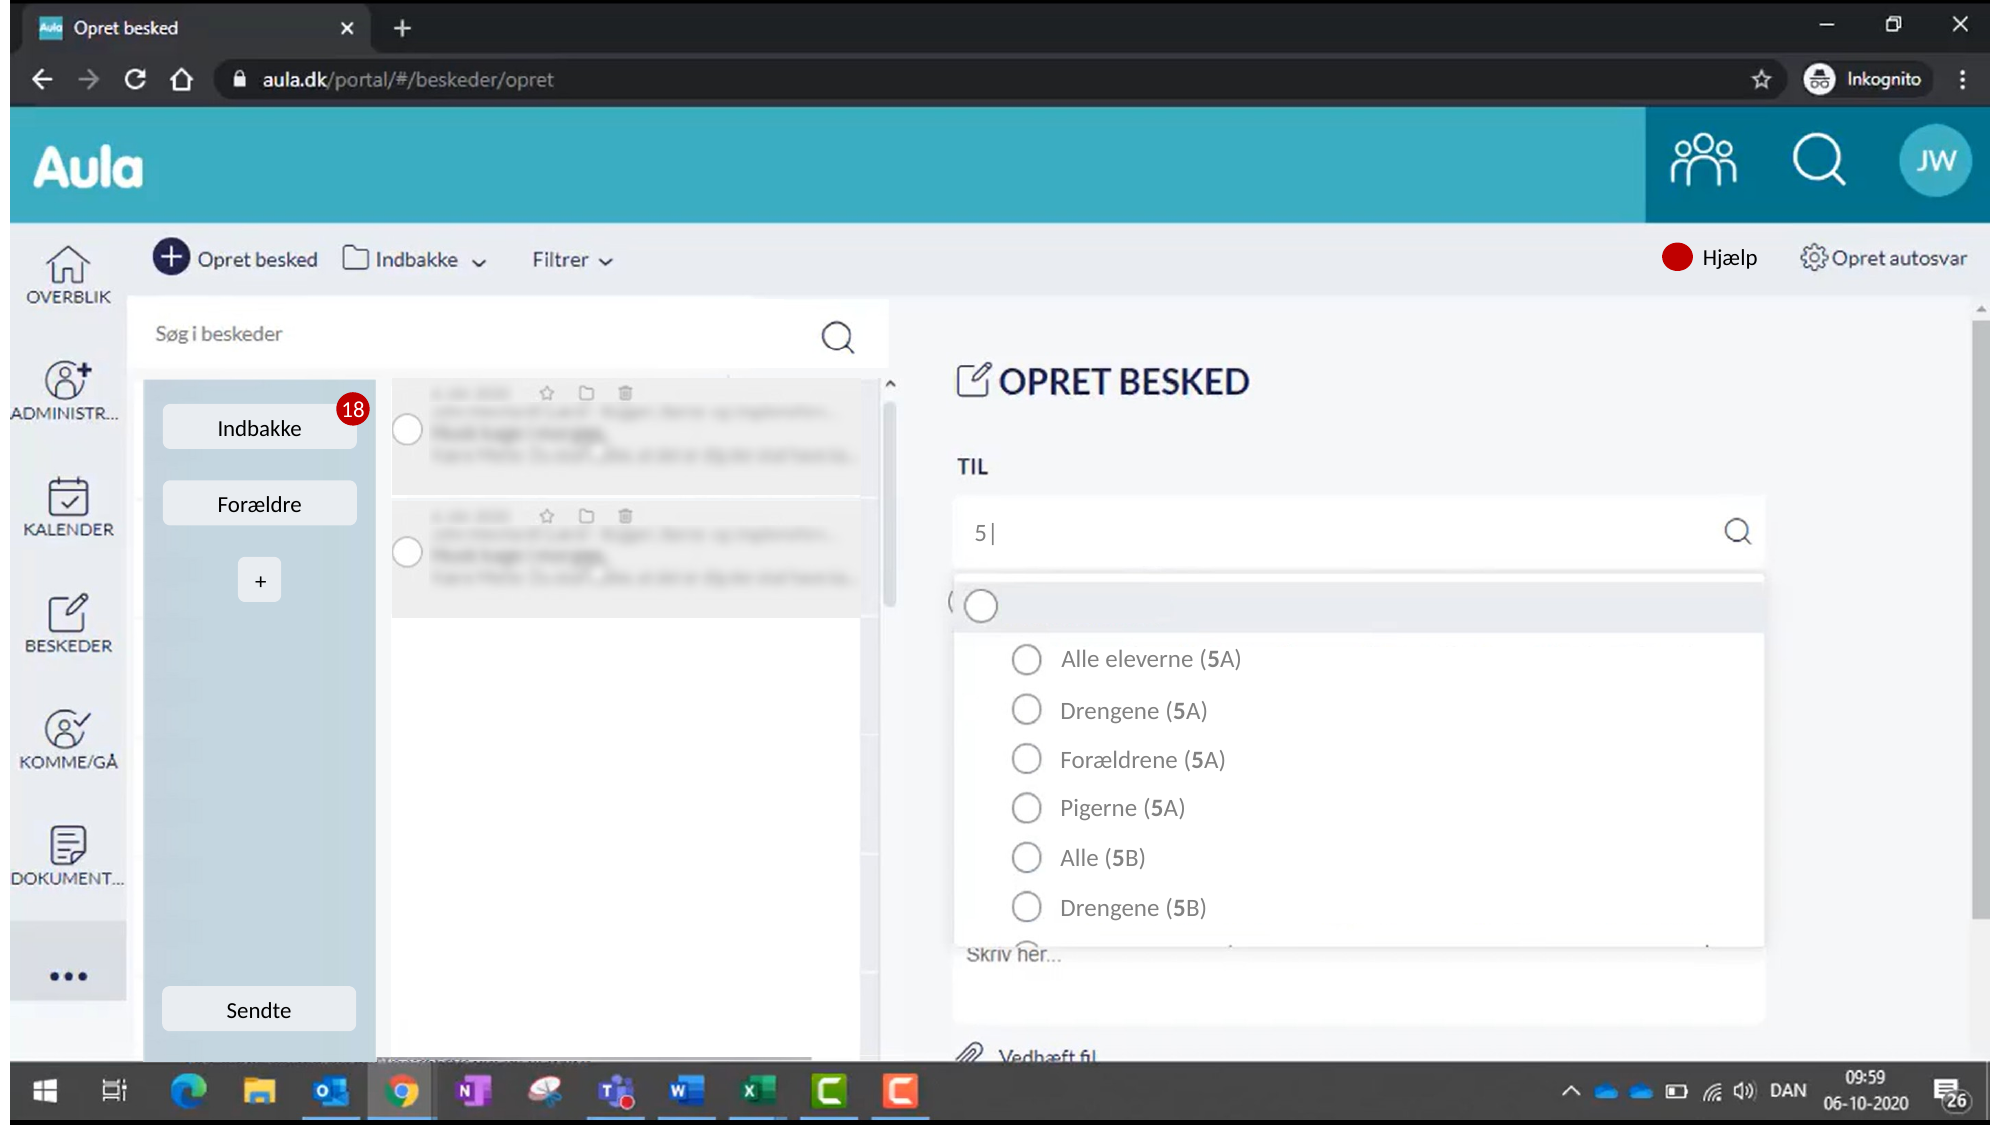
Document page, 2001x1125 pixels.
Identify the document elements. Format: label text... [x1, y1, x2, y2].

text_box [1662, 242, 1687, 271]
picture [1898, 124, 1972, 196]
text_box 18 [326, 387, 392, 431]
text_box Alle eleverne (5A) [1046, 635, 1314, 681]
text_box [391, 498, 860, 614]
text_box Drengene (5A) [1045, 686, 1313, 733]
text_box Sendte [162, 986, 357, 1032]
picture [1670, 129, 1737, 190]
text_box Alle (5B) [1045, 834, 1313, 880]
text_box Forældrene (5A) [1045, 735, 1313, 782]
text_box Drengene (5B) [1045, 884, 1313, 930]
text_box Indbakke [162, 403, 357, 449]
picture [10, 0, 1990, 1125]
text_box Forældre [162, 480, 357, 526]
picture [1792, 132, 1846, 186]
text_box Hjælp [1687, 235, 1774, 279]
text_box 5| [959, 508, 1149, 555]
text_box + [237, 556, 282, 602]
text_box Pigerne (5A) [1045, 783, 1313, 830]
